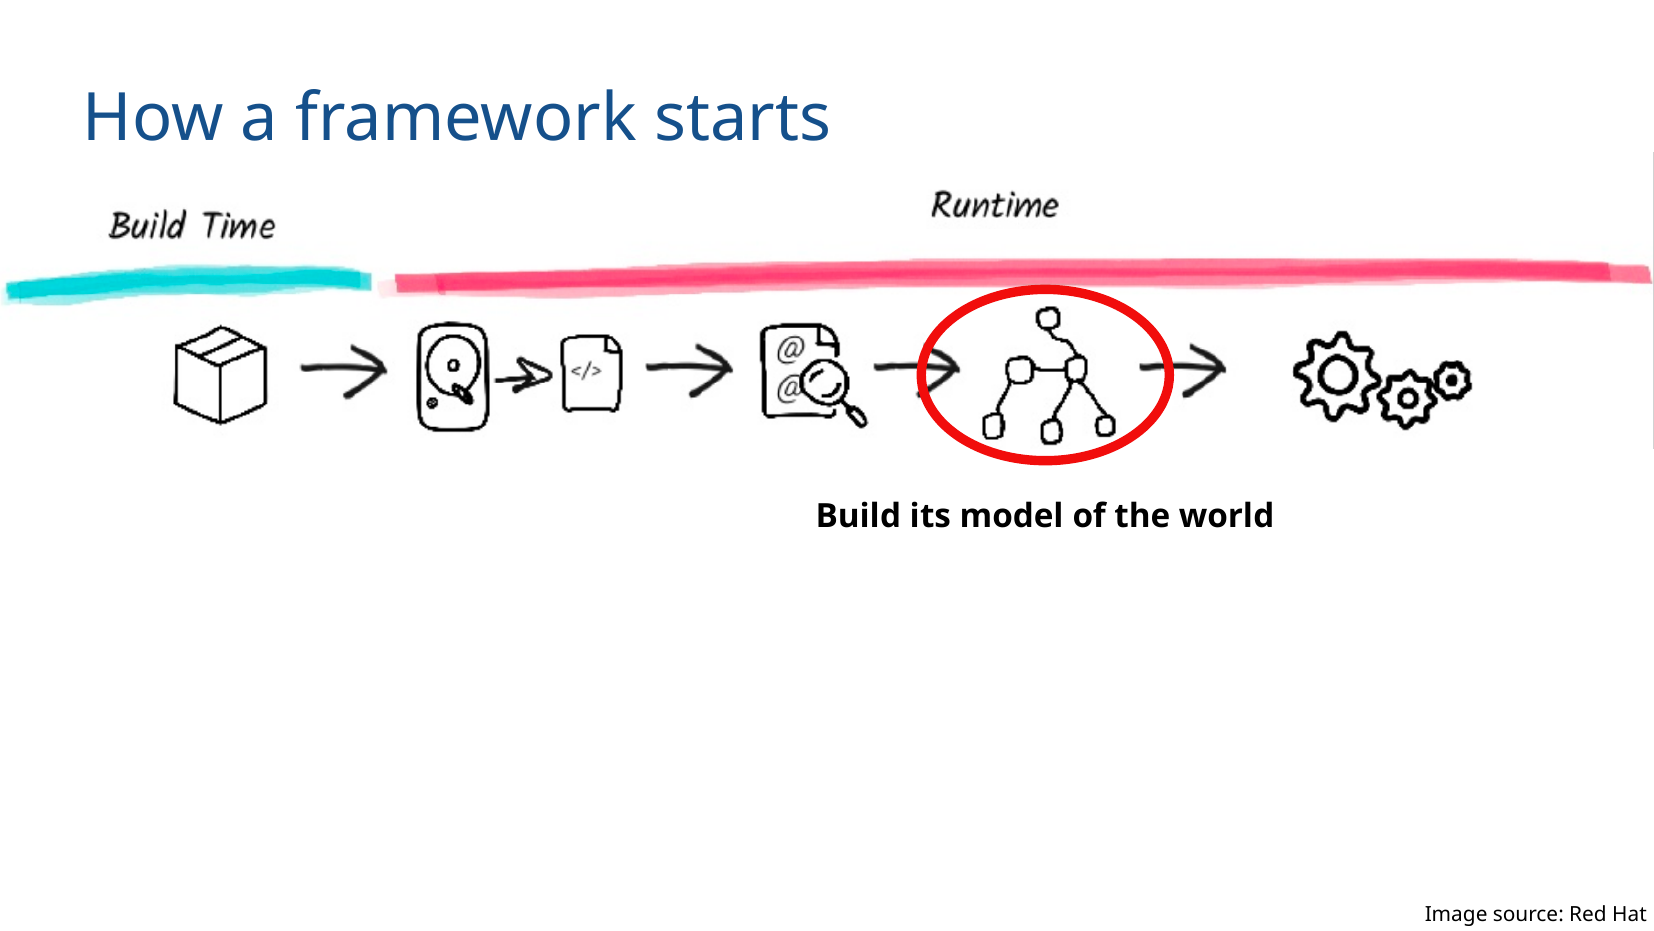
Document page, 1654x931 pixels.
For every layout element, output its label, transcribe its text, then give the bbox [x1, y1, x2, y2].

title How a framework starts [82, 37, 1571, 152]
text_box Image source: Red Hat [1181, 891, 1654, 931]
text_box Build its model of the world [714, 484, 1376, 676]
picture [0, 152, 1654, 449]
picture [927, 295, 1164, 449]
